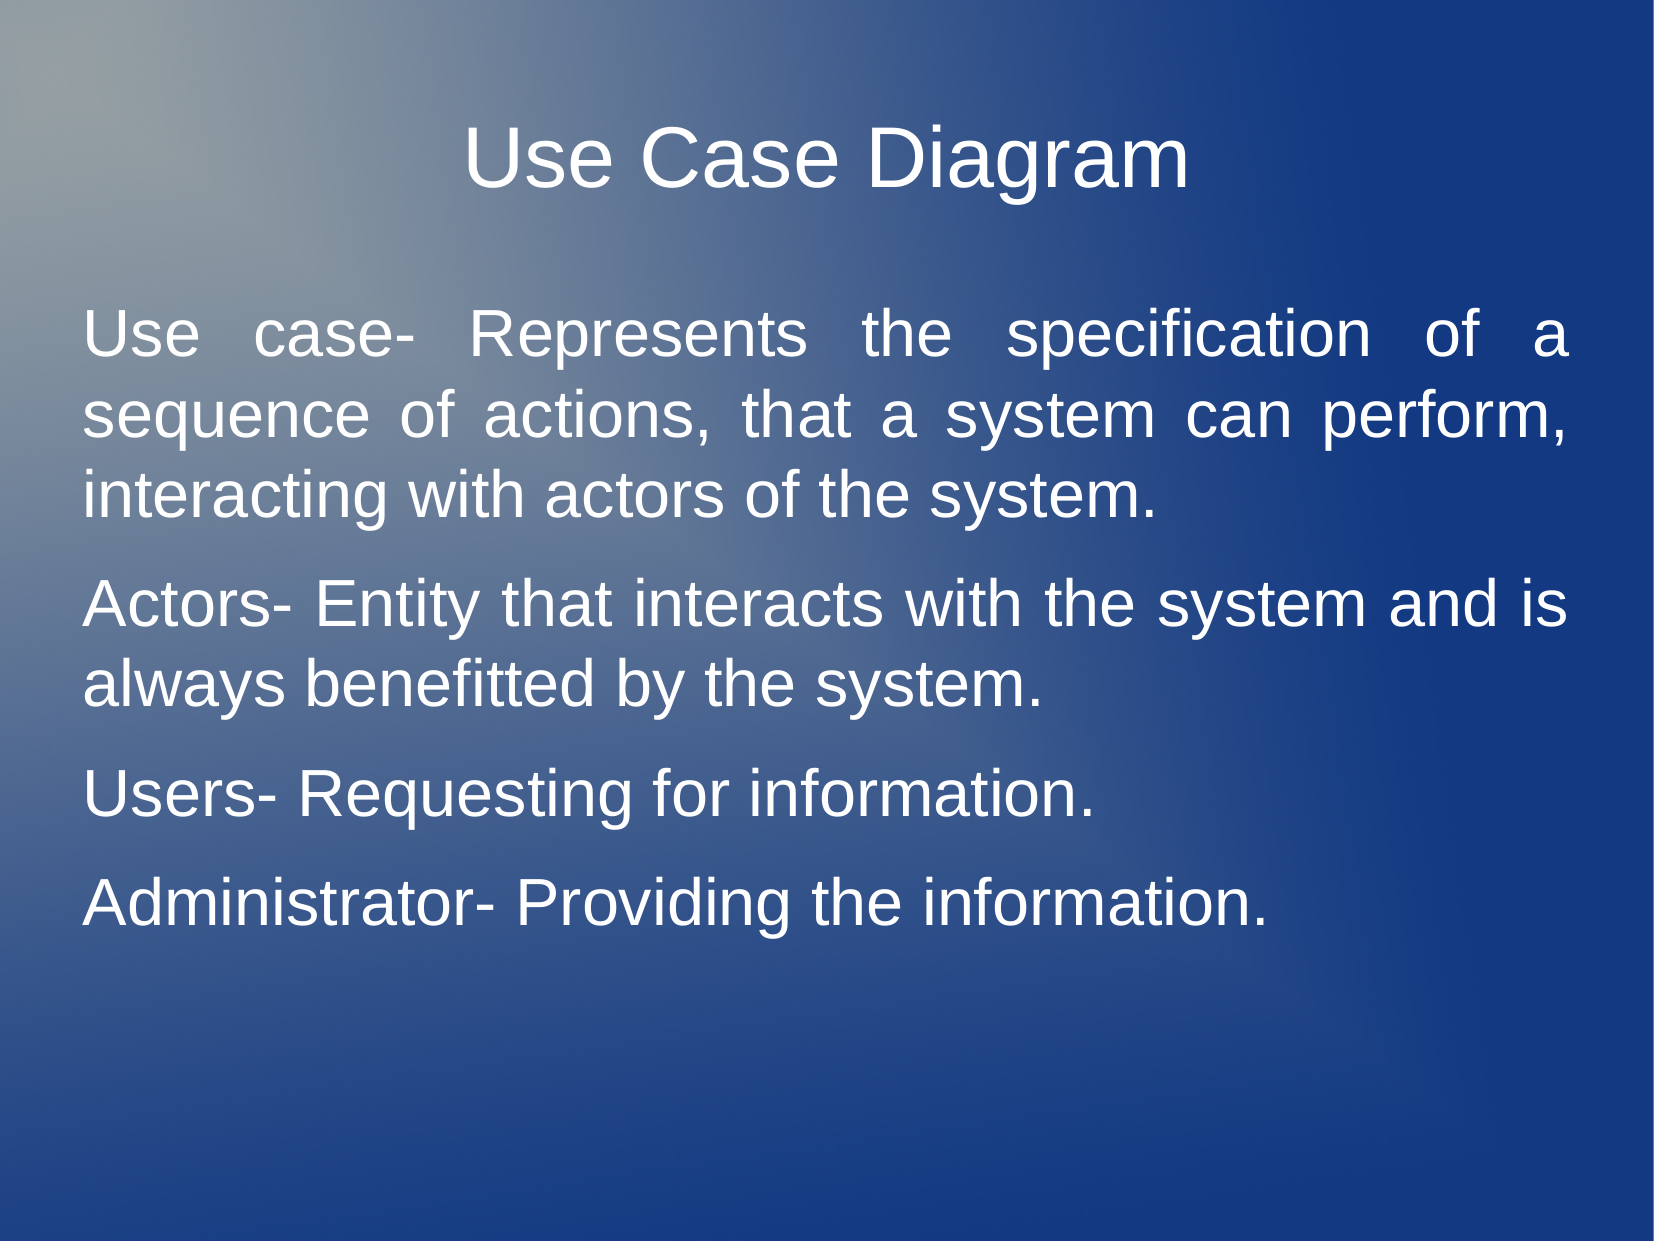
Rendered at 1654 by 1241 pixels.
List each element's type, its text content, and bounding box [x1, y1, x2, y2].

title Use Case Diagram [82, 49, 1571, 257]
list Use case- Represents the specification of a sequence of actions, that a system can perform, interacting with actors of the system. Actors- Entity that interacts with the system and is always benefitted by the system. Users- Requesting for information. Administrator- Providing the information. [82, 290, 1571, 1109]
